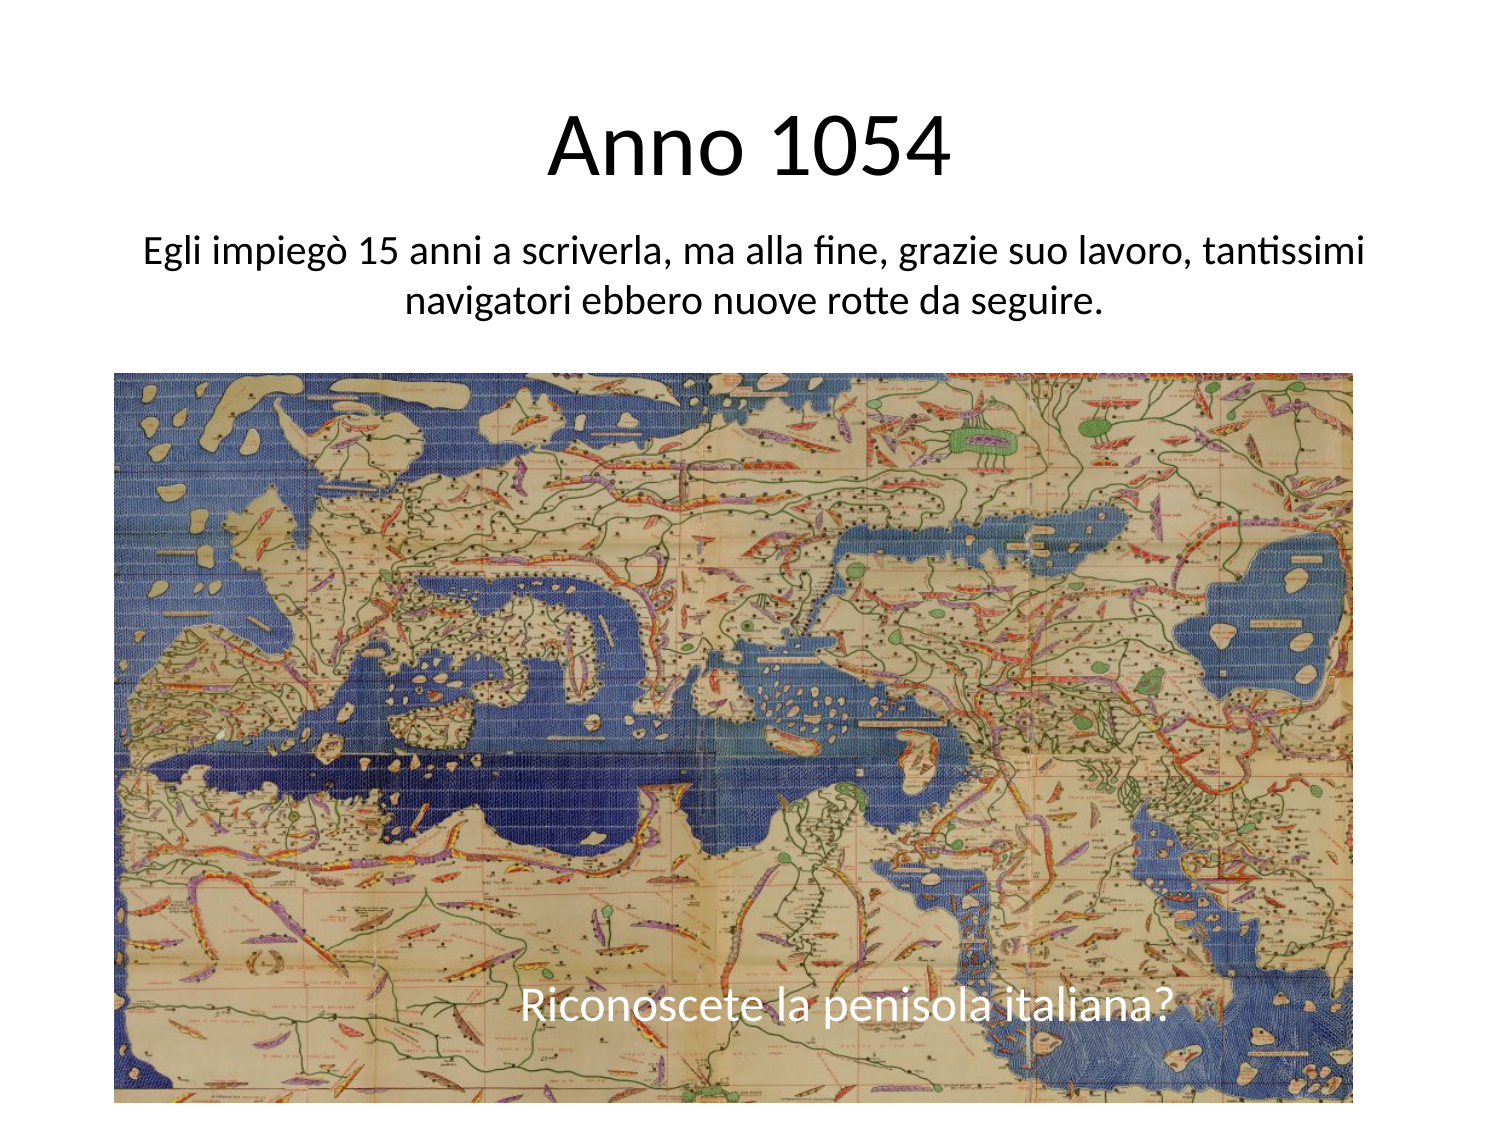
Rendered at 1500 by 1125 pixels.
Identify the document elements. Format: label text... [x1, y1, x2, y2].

text_box Riconoscete la penisola italiana? [505, 964, 1192, 1039]
picture [114, 373, 1353, 1103]
text_box Egli impiegò 15 anni a scriverla, ma alla fine, grazie suo lavoro, tantissimi navigatori ebbero nuove rotte da seguire. [112, 215, 1397, 331]
title Anno 1054 [75, 45, 1425, 233]
